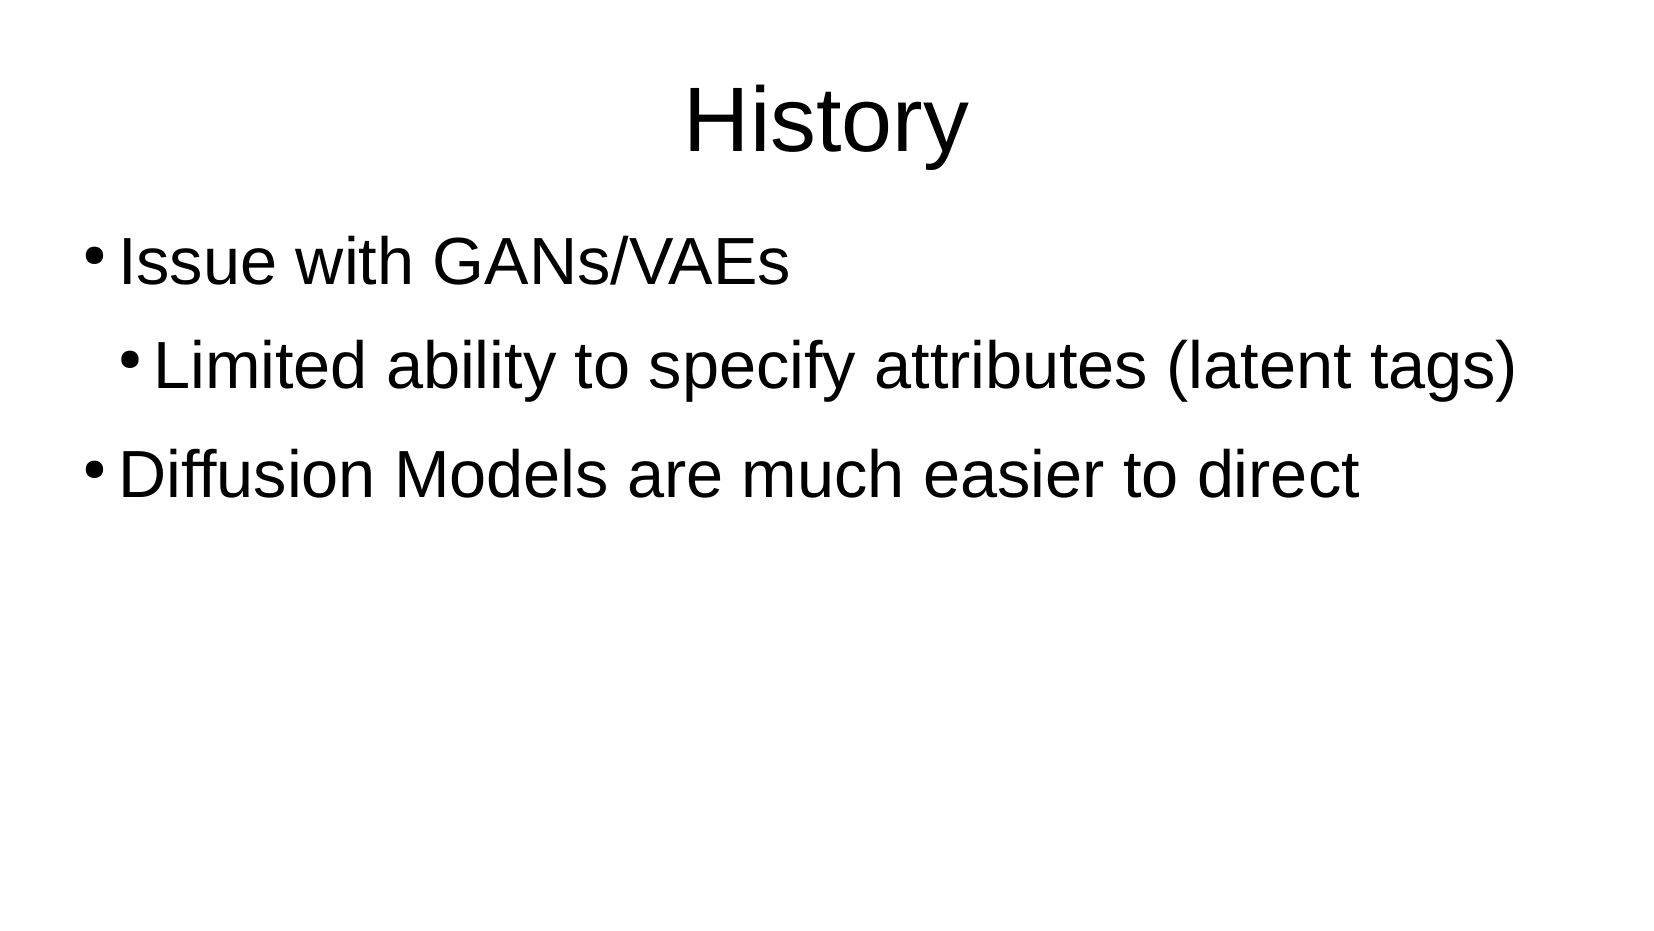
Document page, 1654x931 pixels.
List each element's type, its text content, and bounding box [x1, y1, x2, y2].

list Issue with GANs/VAEs Limited ability to specify attributes (latent tags) Diffusion Models are much easier to direct [82, 217, 1571, 758]
title History [82, 37, 1571, 193]
